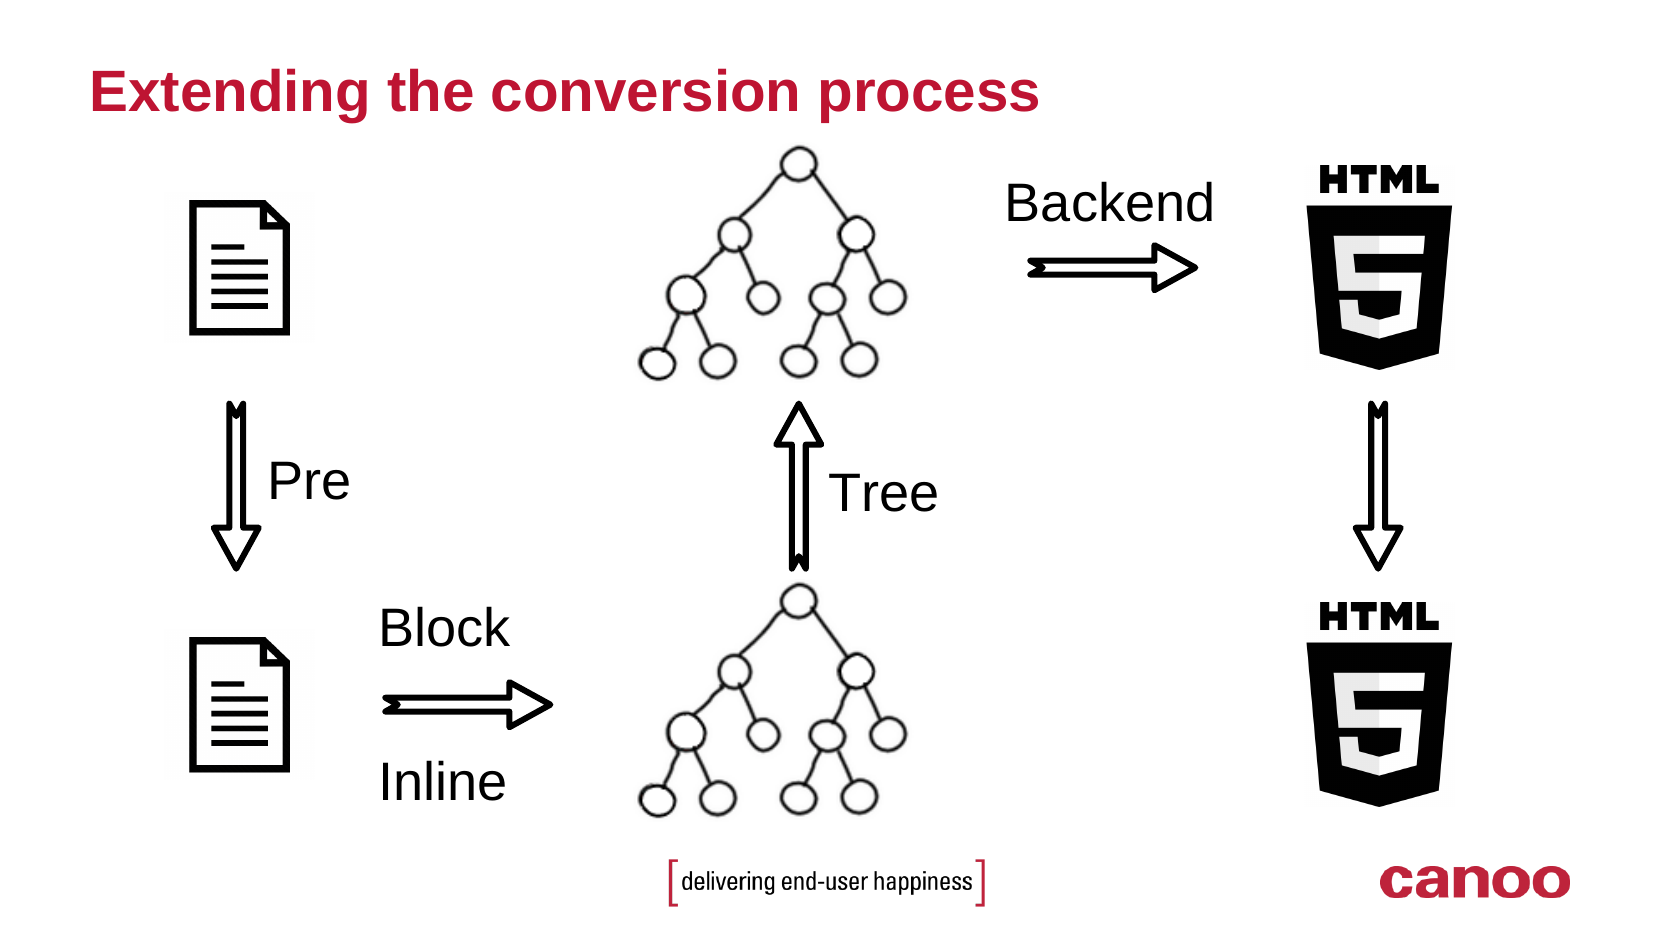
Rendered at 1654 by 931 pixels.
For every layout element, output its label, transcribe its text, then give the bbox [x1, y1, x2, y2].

picture [621, 579, 922, 830]
picture [1380, 866, 1570, 898]
picture [662, 855, 991, 910]
text_box Backend [990, 160, 1246, 241]
text_box Block [363, 585, 541, 665]
picture [164, 629, 315, 780]
text_box Pre [252, 437, 430, 518]
title Extending the conversion process [75, 45, 1591, 136]
picture [621, 142, 922, 393]
text_box Inline [363, 738, 541, 819]
picture [164, 192, 315, 343]
picture [1304, 165, 1455, 370]
picture [1304, 602, 1455, 807]
text_box Tree [813, 449, 979, 530]
